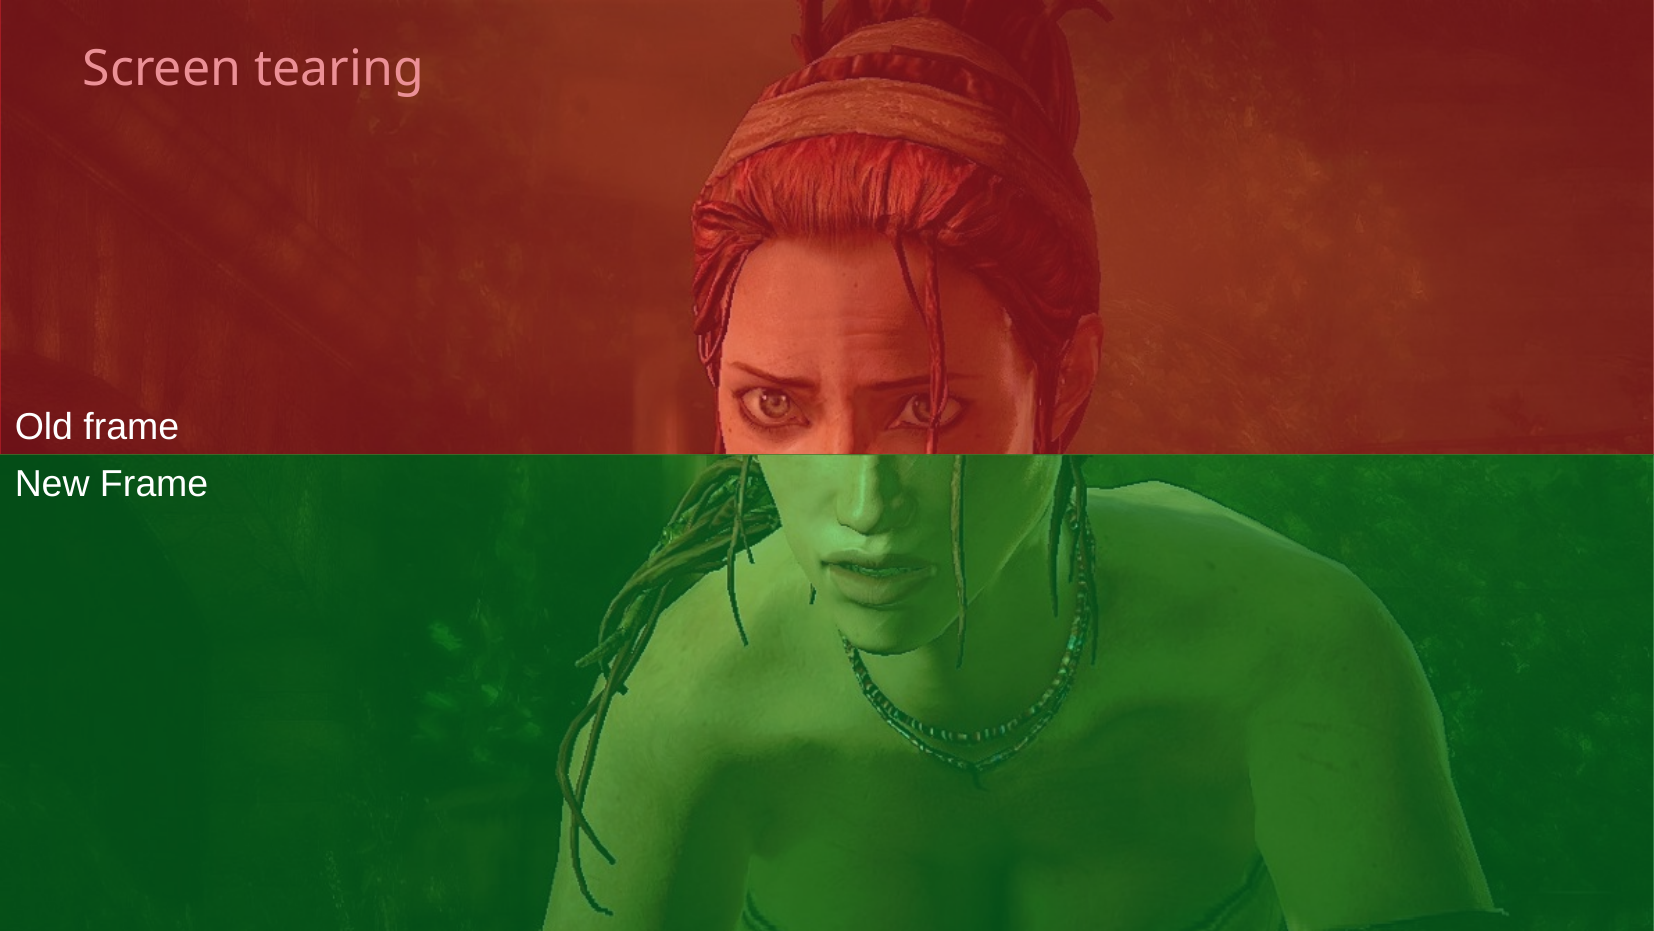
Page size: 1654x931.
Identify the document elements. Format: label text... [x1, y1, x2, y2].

text_box Old frame [0, 0, 1654, 454]
text_box New Frame [0, 454, 1654, 931]
